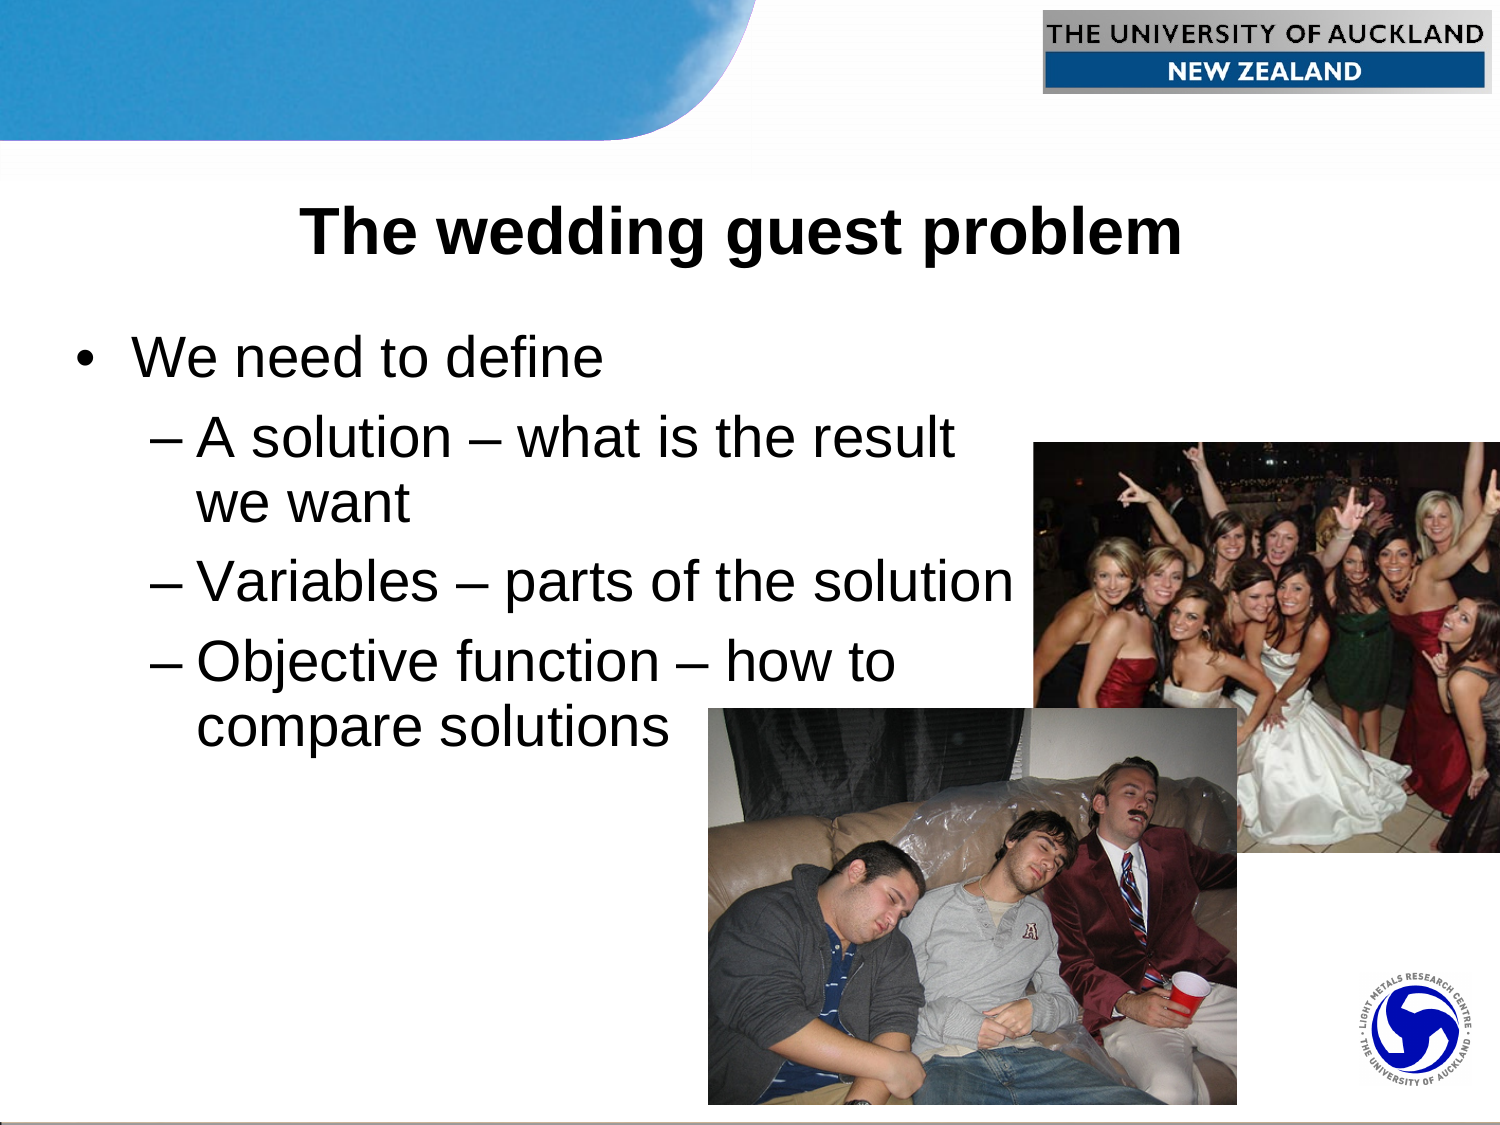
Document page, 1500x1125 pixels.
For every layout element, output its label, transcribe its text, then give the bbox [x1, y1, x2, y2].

picture [1359, 972, 1472, 1086]
picture [708, 442, 1500, 1105]
title The wedding guest problem [67, 166, 1418, 296]
list We need to define A solution – what is the result we want Variables – parts of the solution Objective function – how to compare solutions [75, 324, 1034, 1068]
picture [0, 0, 1500, 181]
